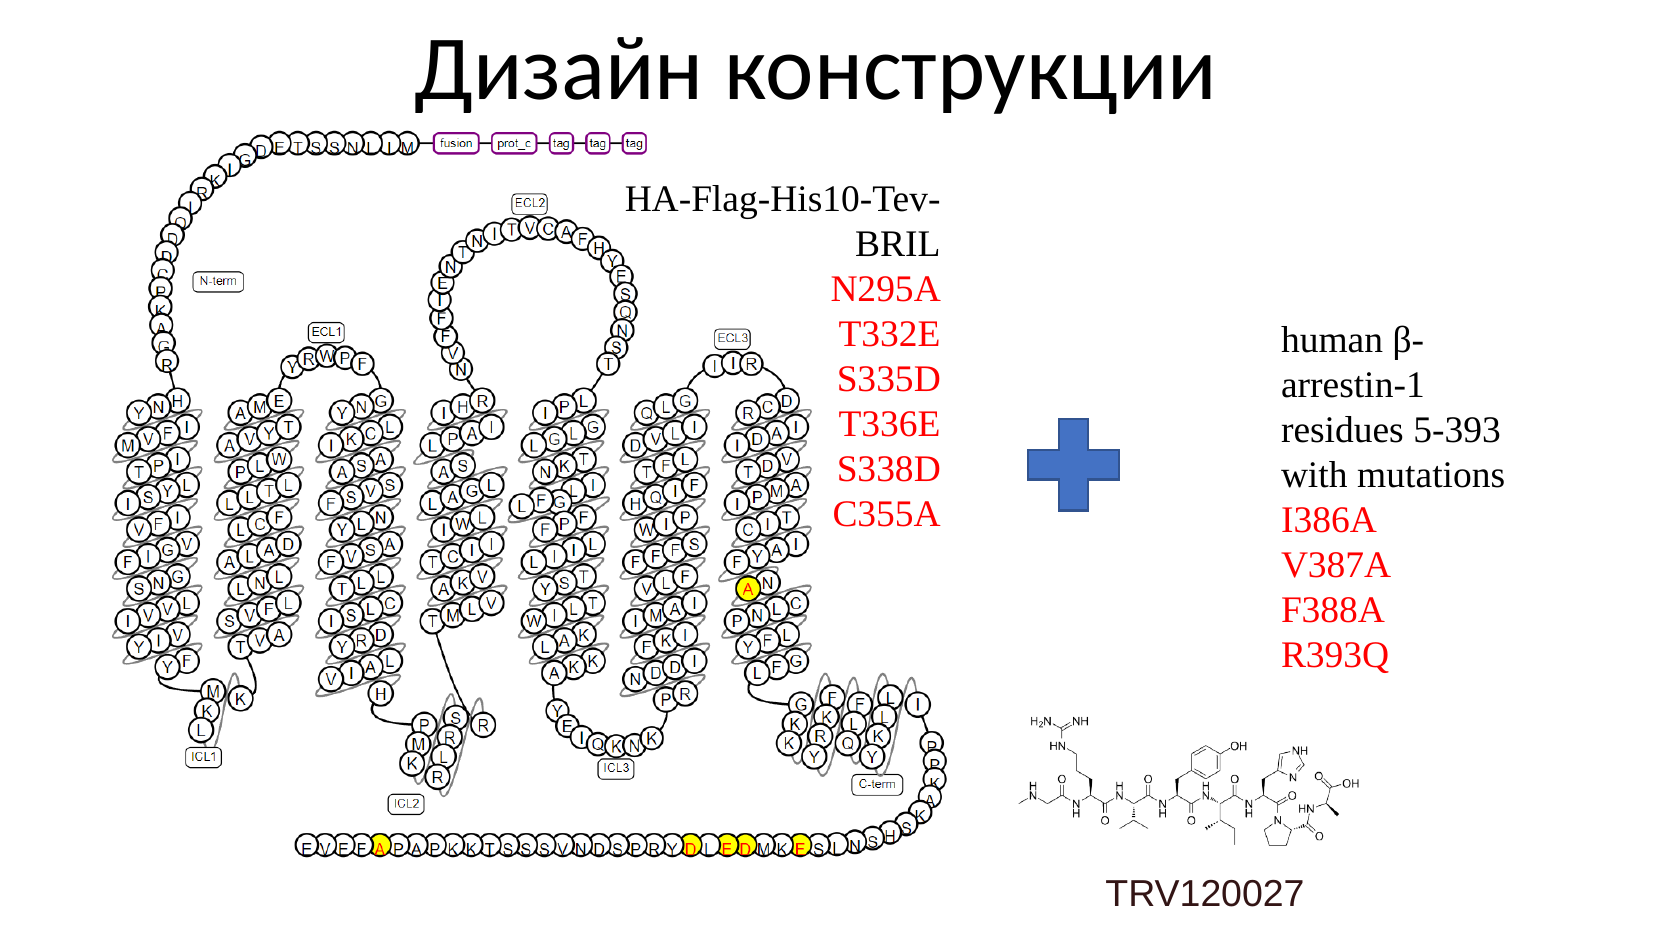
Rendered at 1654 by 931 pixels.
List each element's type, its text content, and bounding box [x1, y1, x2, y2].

text_box human β-arrestin-1 residues 5-393 with mutations I386A V387A F388A R393Q [1266, 307, 1540, 683]
text_box TRV120027 [1090, 861, 1359, 922]
text_box [1028, 419, 1120, 511]
title Дизайн конструкции [113, 0, 1540, 149]
picture [86, 113, 956, 862]
picture [1018, 610, 1360, 931]
text_box HA-Flag-His10-Tev-BRIL N295A T332E S335D T336E S338D C355A [595, 166, 956, 542]
